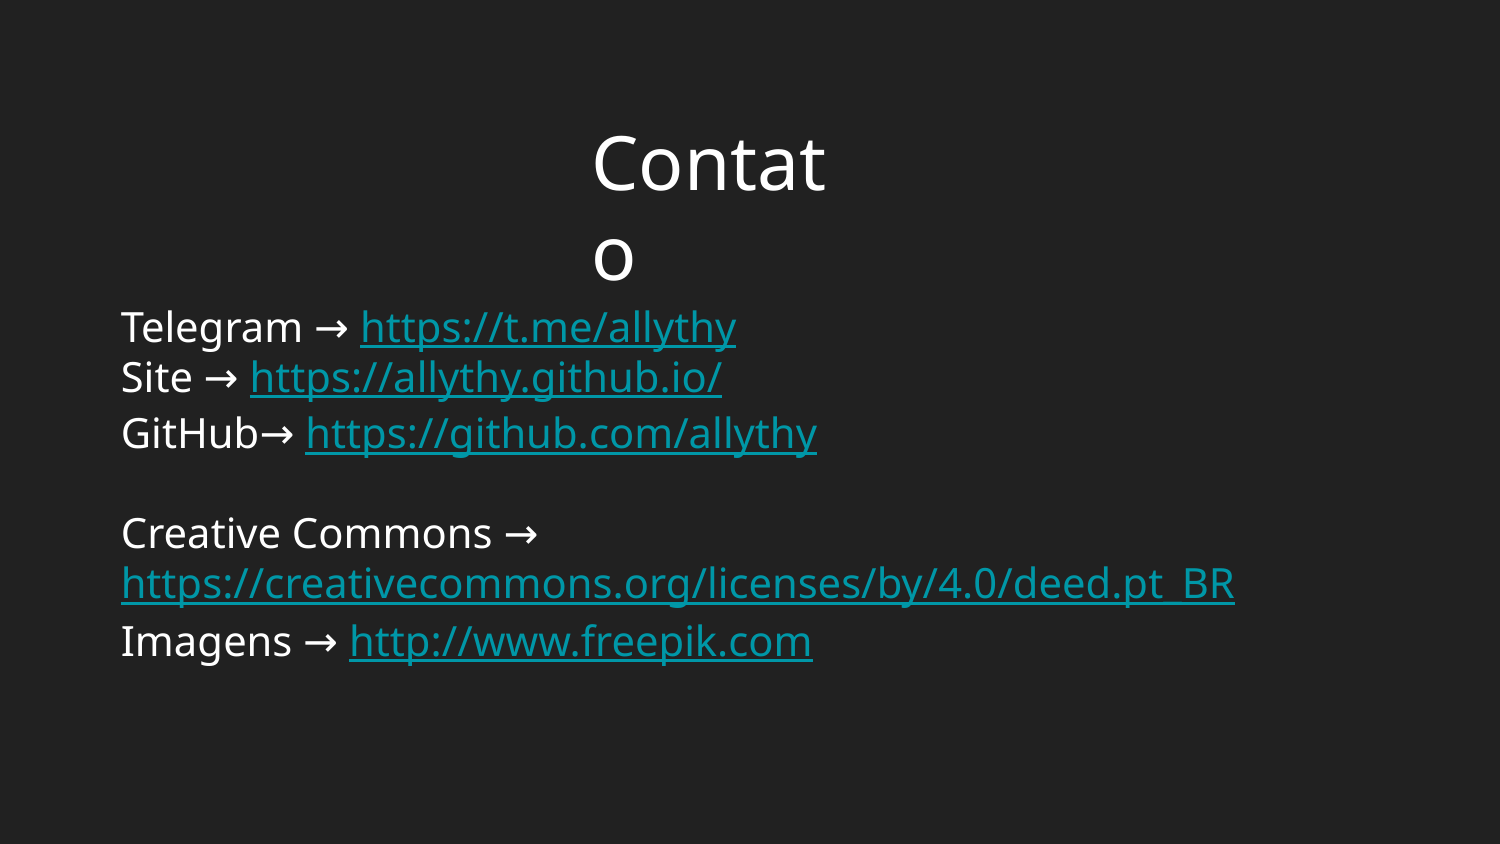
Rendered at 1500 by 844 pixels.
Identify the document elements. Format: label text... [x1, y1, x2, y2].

text_box Contato [576, 100, 855, 229]
text_box Telegram → https://t.me/allythy Site → https://allythy.github.io/ GitHub→ https://github.com/allythy Creative Commons →https://creativecommons.org/licenses/by/4.0/deed.pt_BR Imagens → http://www.freepik.com [105, 285, 1461, 704]
